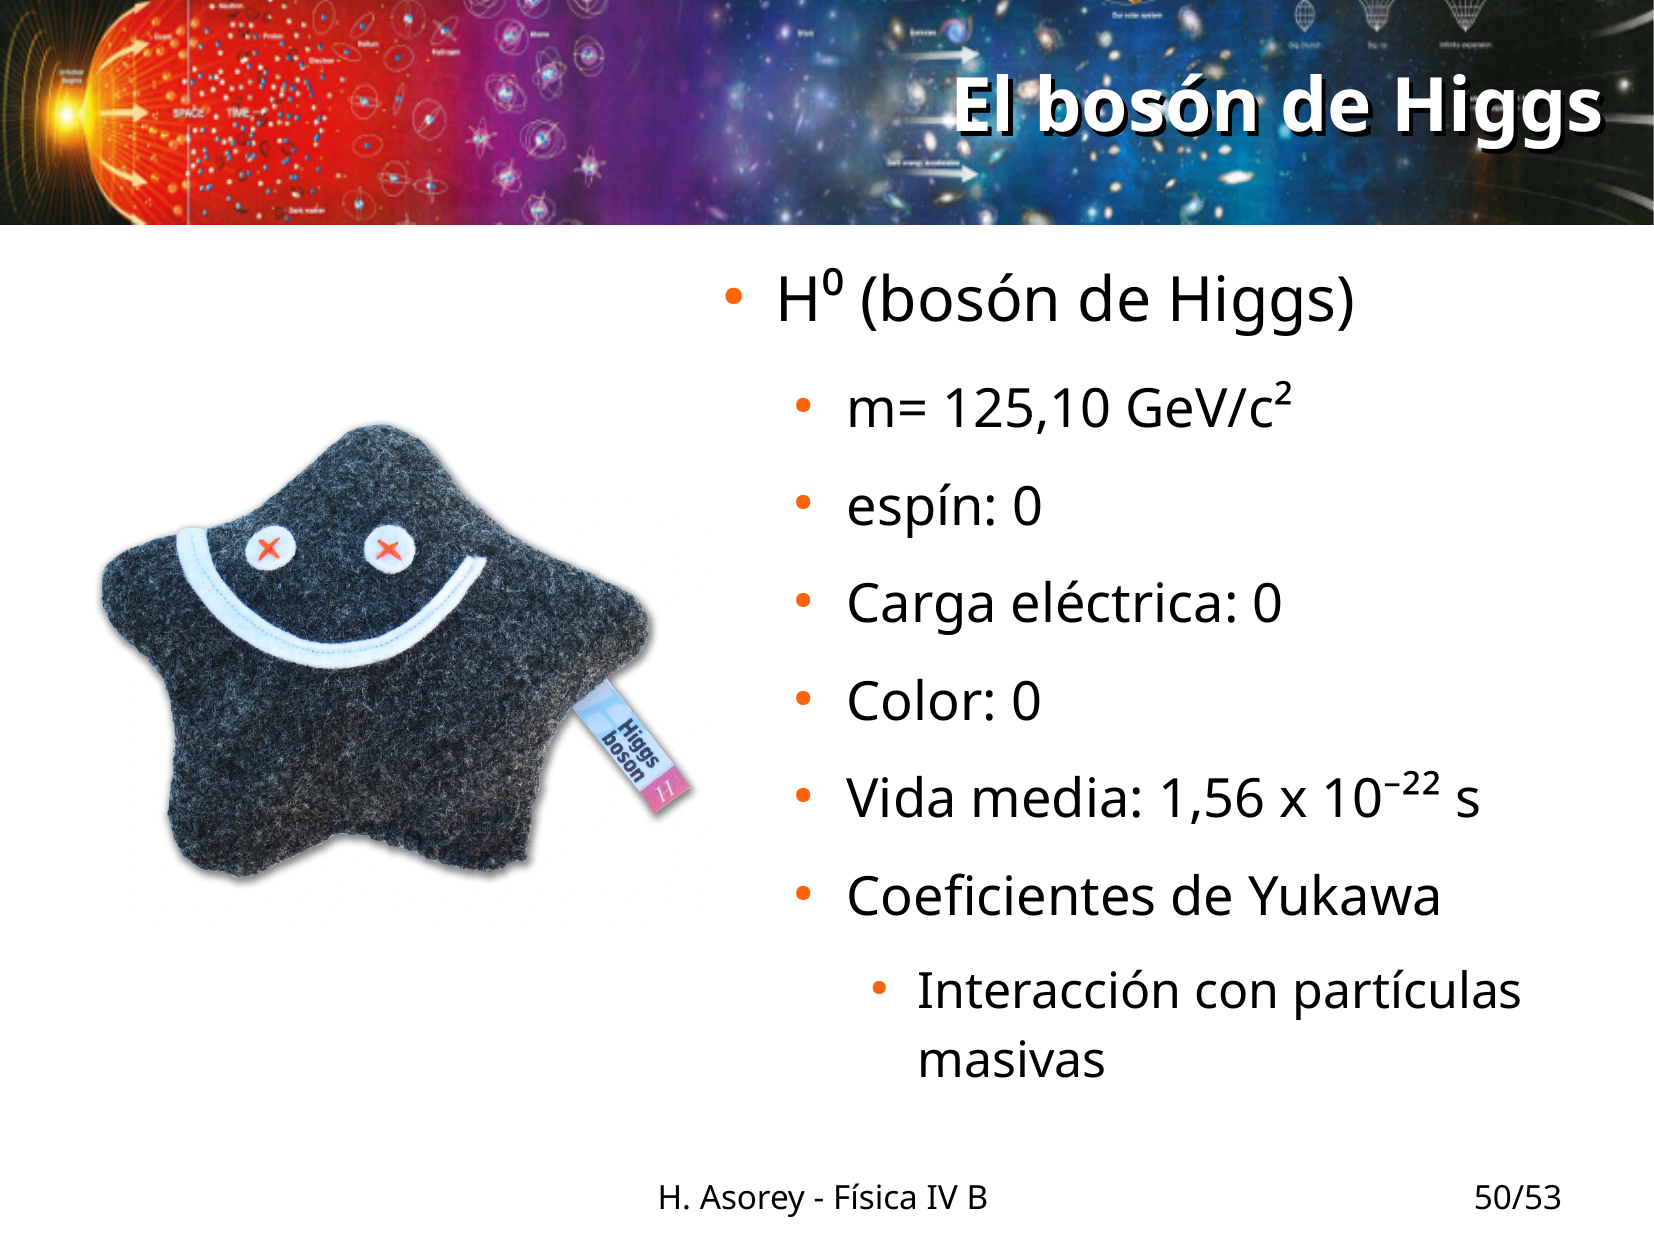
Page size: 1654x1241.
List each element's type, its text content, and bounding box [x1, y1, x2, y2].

list H⁰ (bosón de Higgs) m= 125,10 GeV/c² espín: 0 Carga eléctrica: 0 Color: 0 Vida media: 1,56 x 10⁻²² s Coeficientes de Yukawa Interacción con partículas masivas [705, 255, 1606, 1156]
title El bosón de Higgs [45, 15, 1606, 191]
picture [0, 0, 1654, 225]
picture [45, 410, 705, 931]
